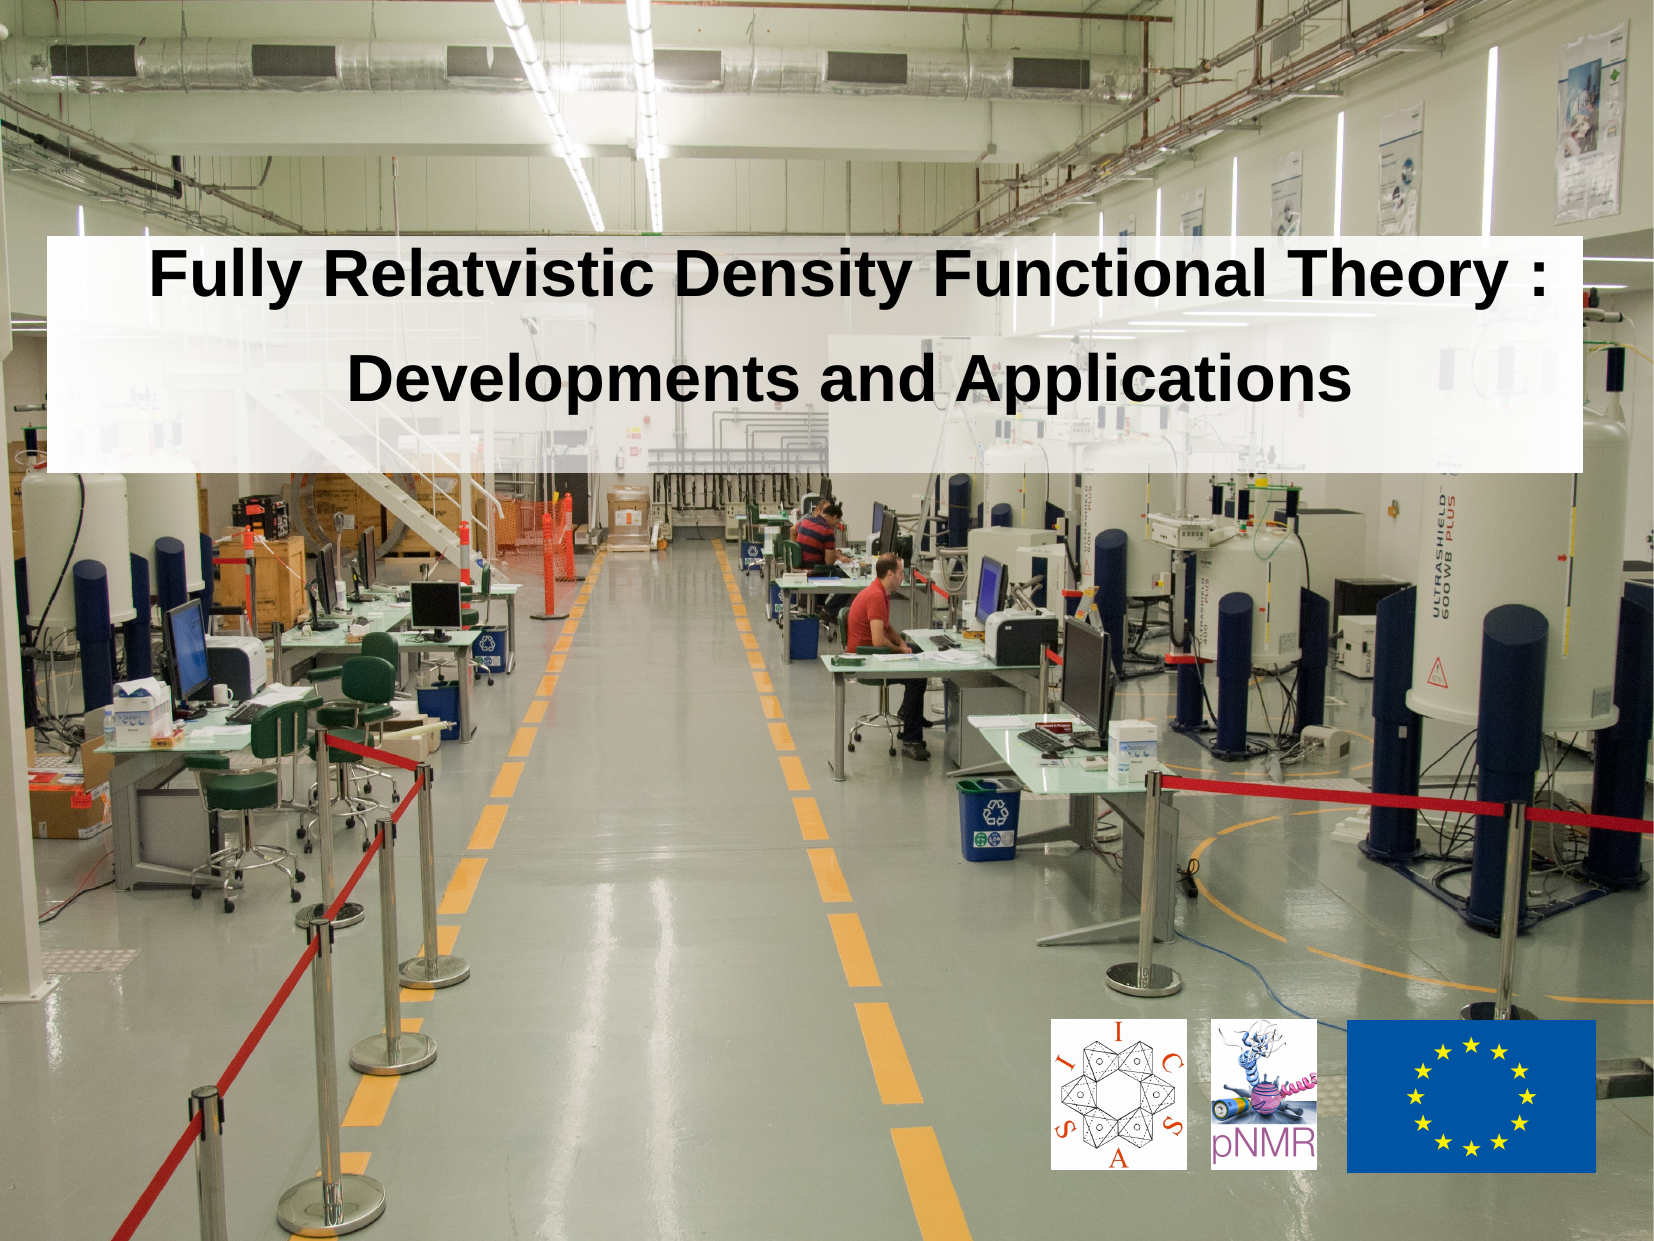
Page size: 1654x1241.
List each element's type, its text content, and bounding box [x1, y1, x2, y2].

list Fully Relatvistic Density Functional Theory : Developments and Applications [47, 236, 1583, 473]
picture [0, 0, 1654, 1241]
